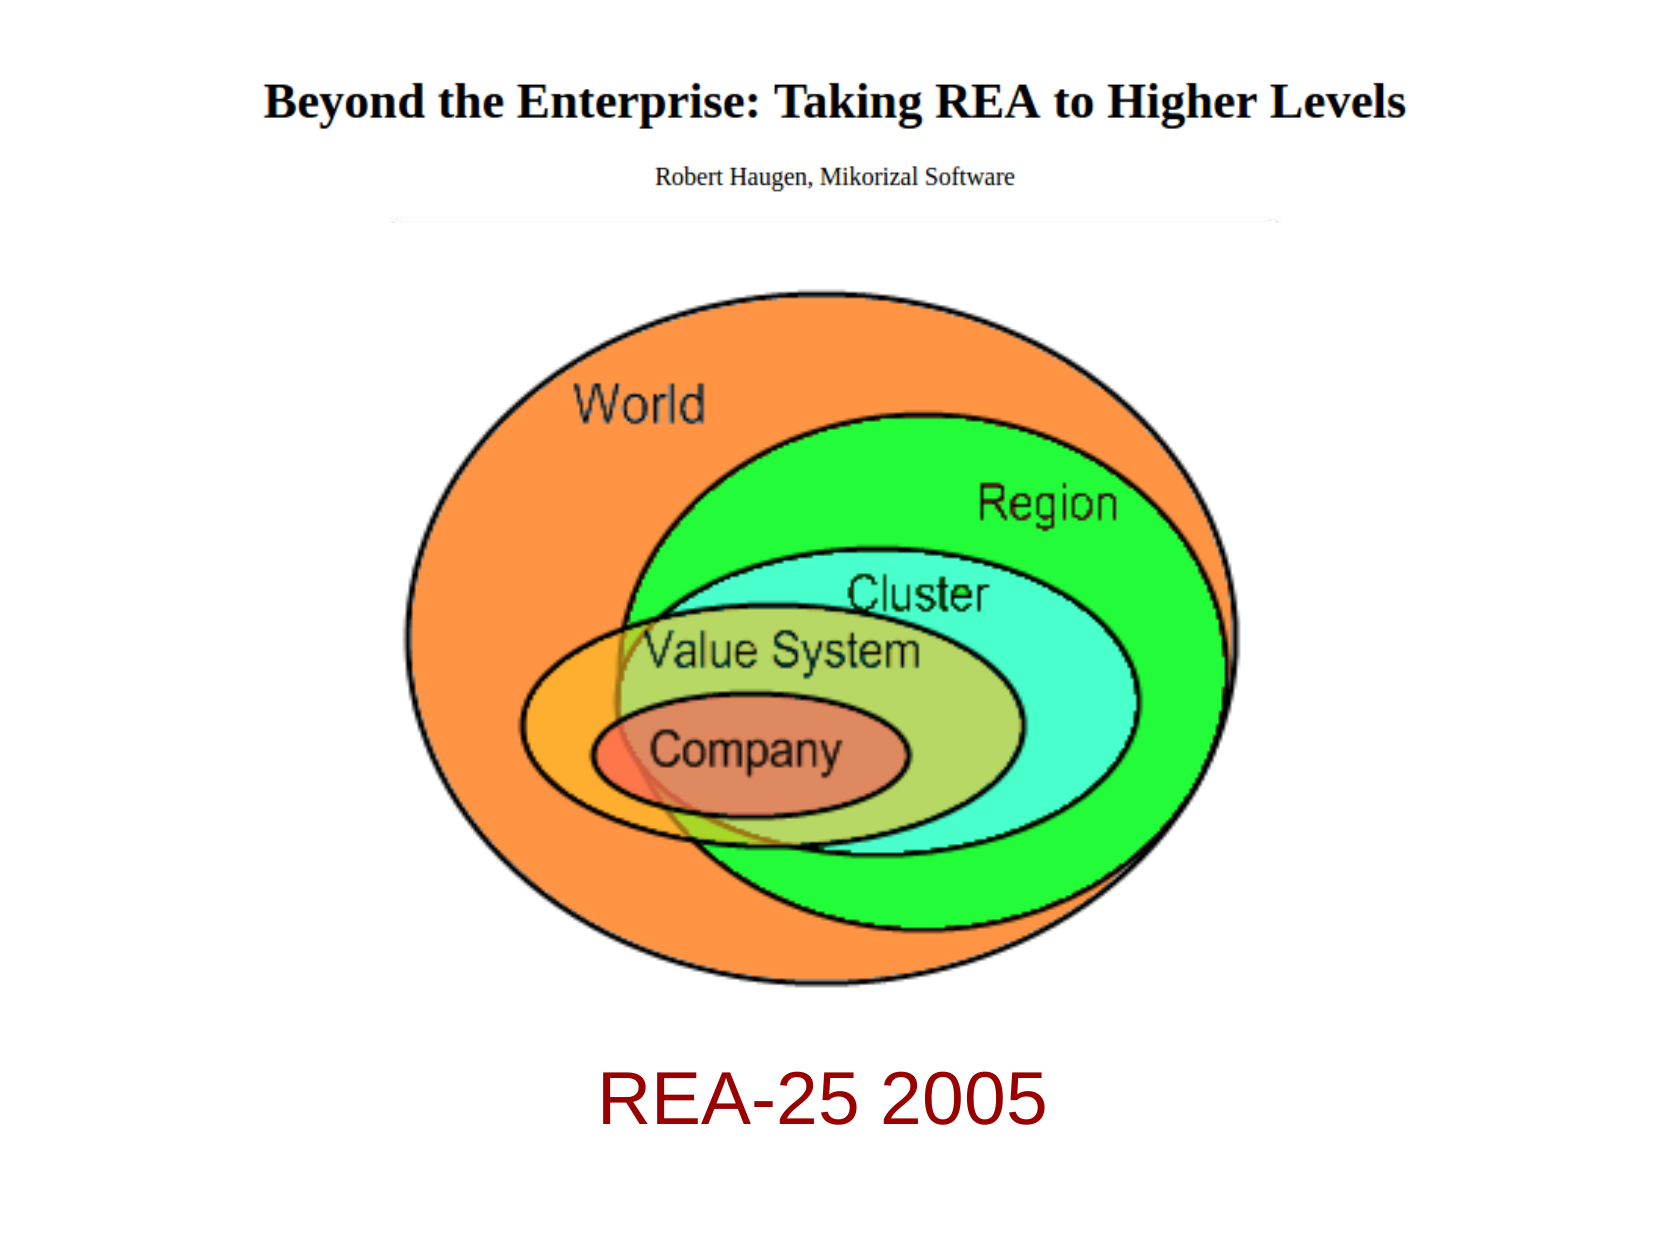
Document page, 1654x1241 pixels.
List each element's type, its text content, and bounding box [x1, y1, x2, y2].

picture [229, 52, 1432, 223]
picture [363, 261, 1276, 1012]
text_box REA-25 2005 [242, 1034, 1404, 1174]
